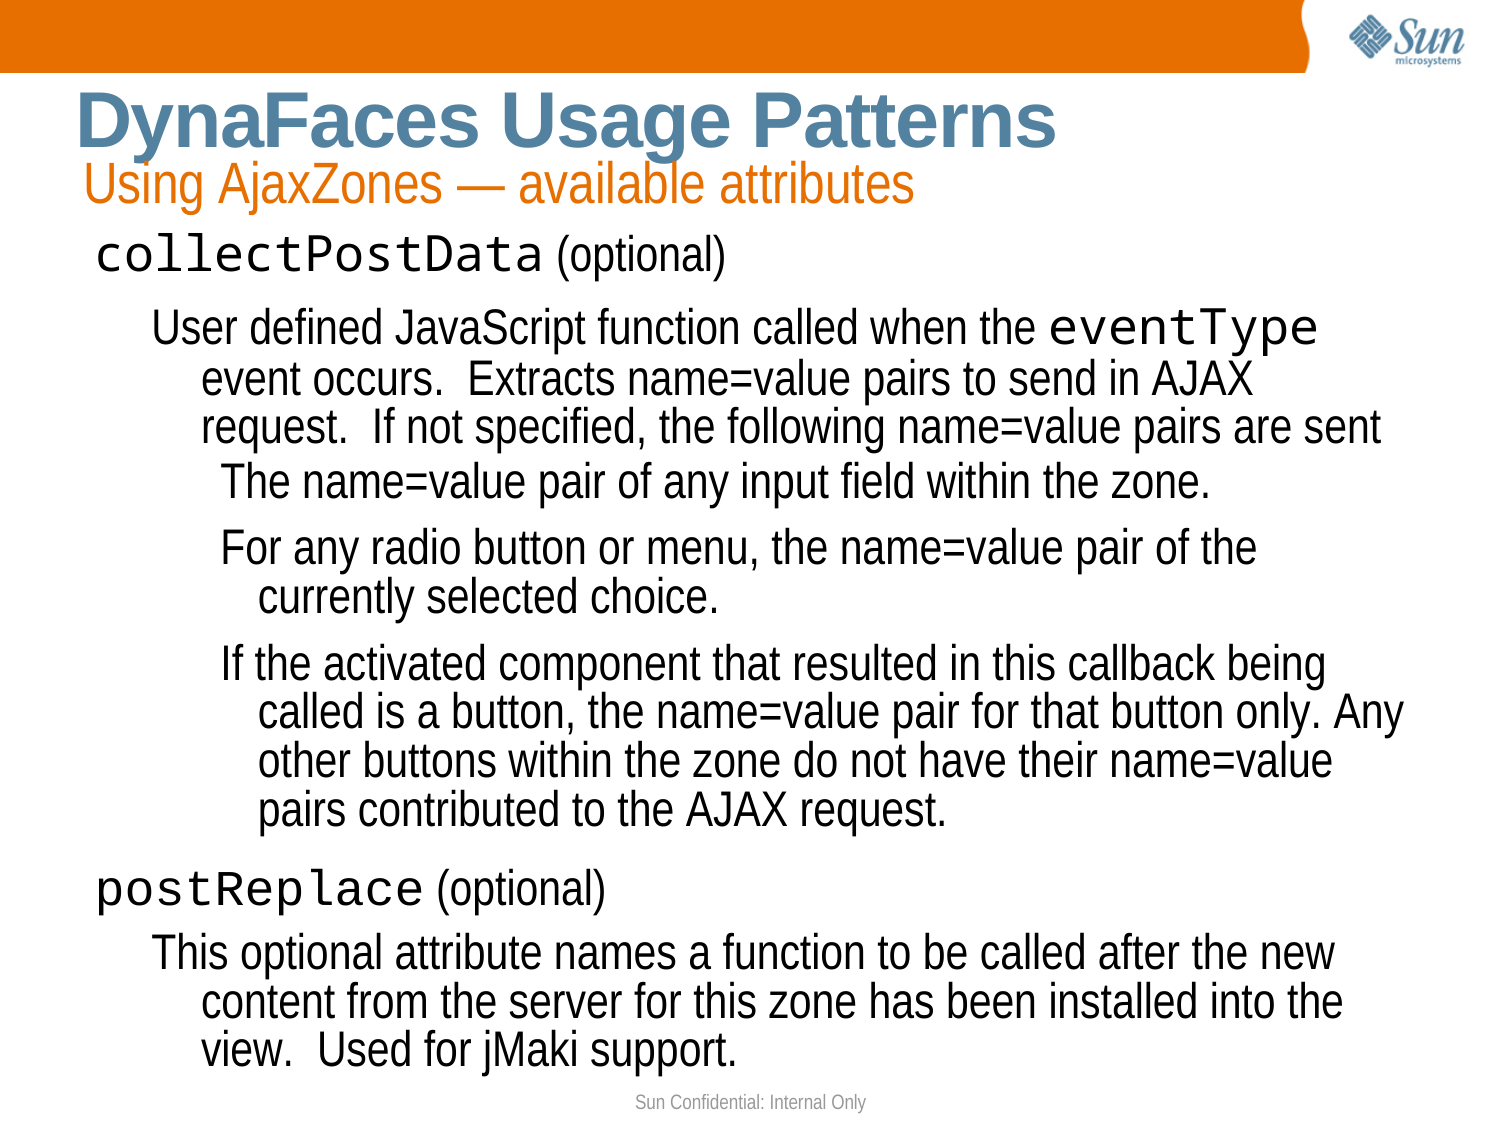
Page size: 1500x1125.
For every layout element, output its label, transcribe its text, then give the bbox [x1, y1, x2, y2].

text_box Using AjaxZones — available attributes [83, 157, 1351, 224]
list collectPostData (optional) User defined JavaScript function called when the eventType event occurs. Extracts name=value pairs to send in AJAX request. If not specified, the following name=value pairs are sent The name=value pair of any input field within the zone. For any radio button or menu, the name=value pair of the currently selected choice. If the activated component that resulted in this callback being called is a button, the name=value pair for that button only. Any other buttons within the zone do not have their name=value pairs contributed to the AJAX request. postReplace (optional) This optional attribute names a function to be called after the new content from the server for this zone has been installed into the view. Used for jMaki support. [75, 224, 1412, 1077]
title DynaFaces Usage Patterns [75, 83, 1437, 188]
picture [0, 0, 1500, 73]
